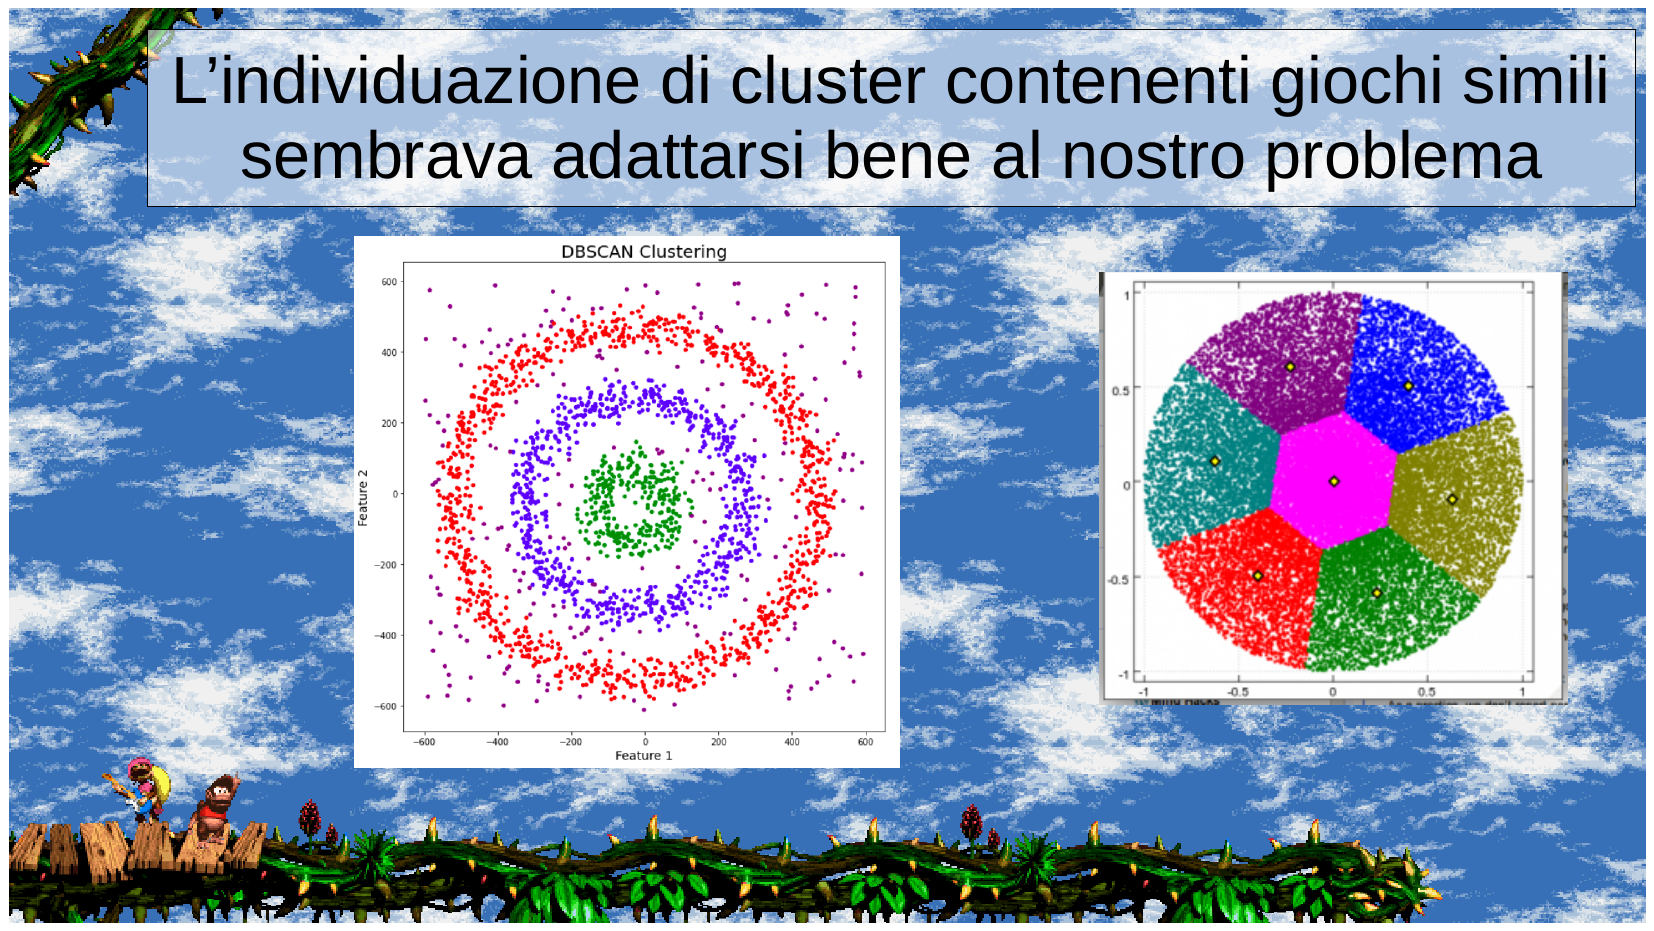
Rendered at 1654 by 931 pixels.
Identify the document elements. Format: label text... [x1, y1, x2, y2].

picture [0, 0, 1654, 931]
subtitle L’individuazione di cluster contenenti giochi simili sembrava adattarsi bene al nostro problema [147, 29, 1636, 207]
